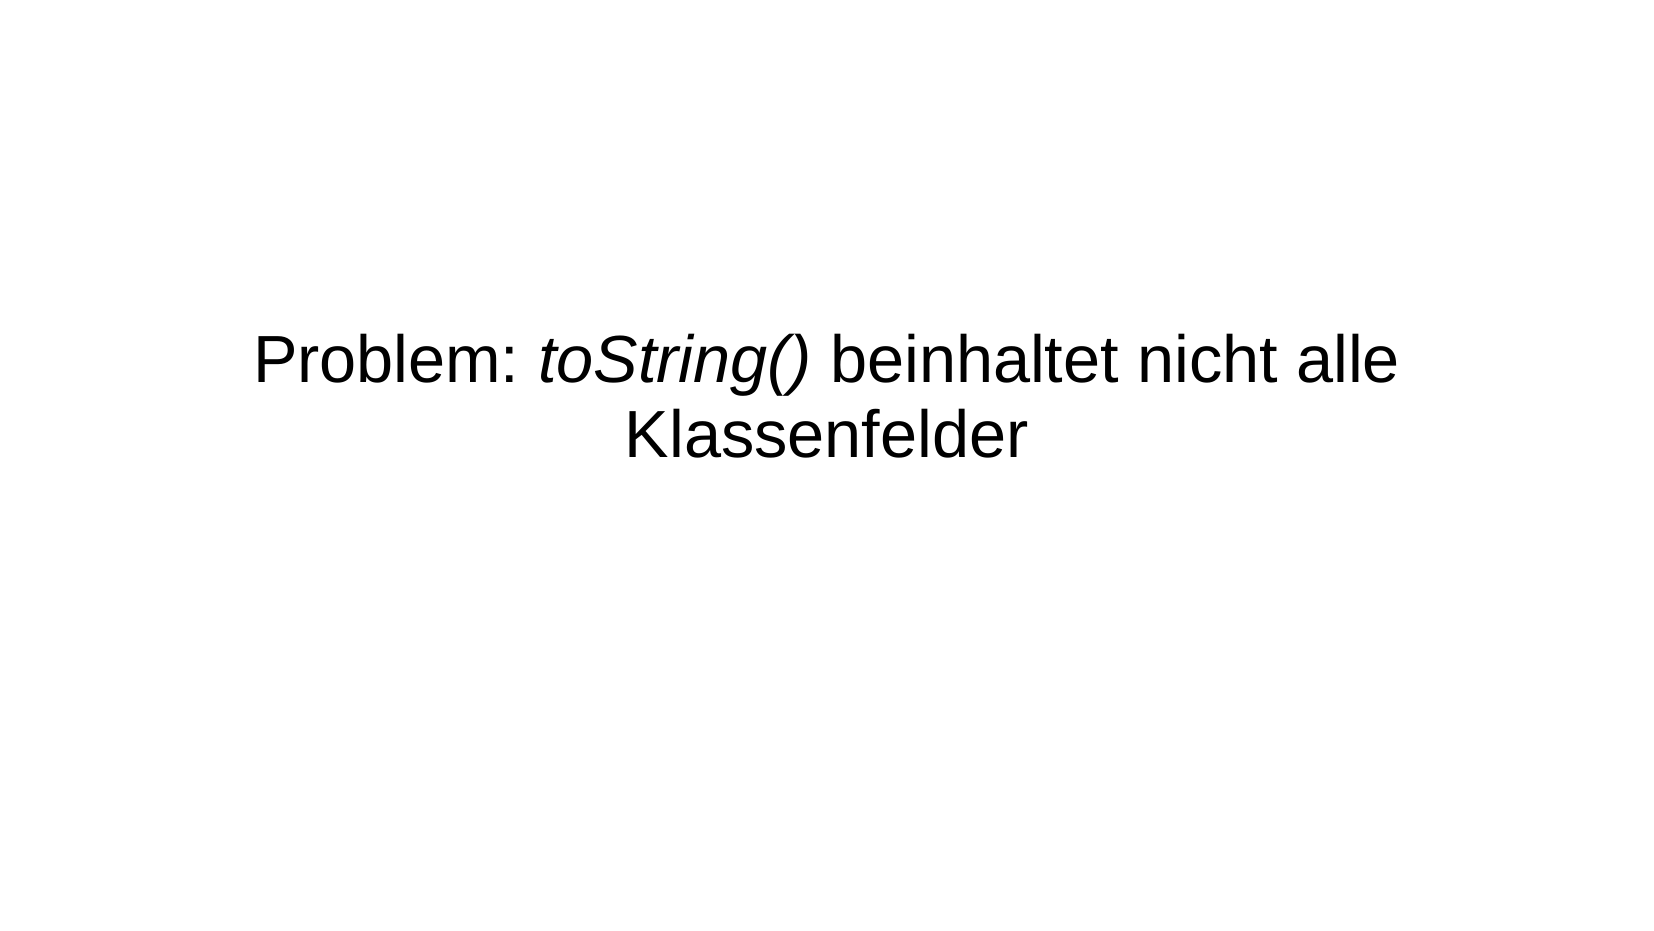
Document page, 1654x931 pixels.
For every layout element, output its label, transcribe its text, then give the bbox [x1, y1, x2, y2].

subtitle Problem: toString() beinhaltet nicht alle Klassenfelder [82, 37, 1571, 757]
